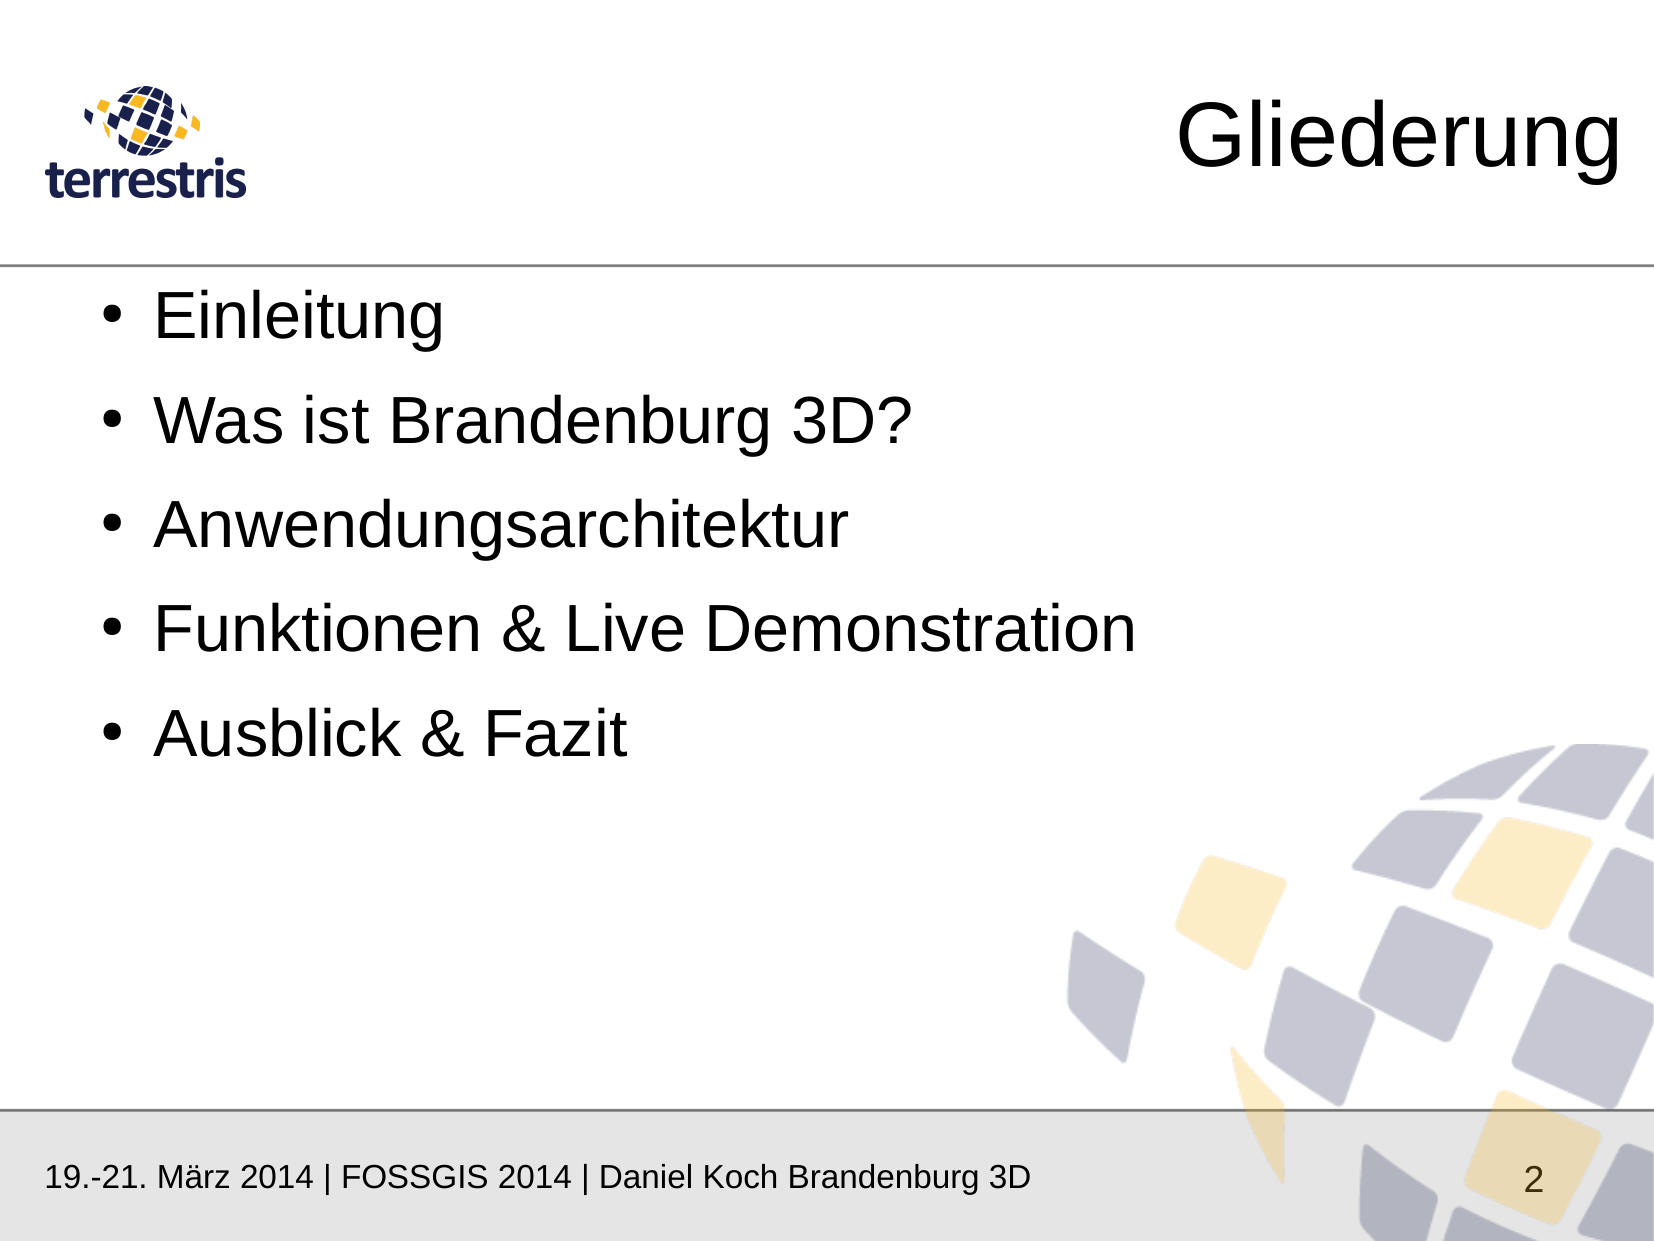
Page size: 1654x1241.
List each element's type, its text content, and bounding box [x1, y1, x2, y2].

picture [1037, 744, 1654, 1241]
title Gliederung [295, 31, 1624, 239]
picture [45, 86, 246, 198]
list Einleitung Was ist Brandenburg 3D? Anwendungsarchitektur Funktionen & Live Demonstration Ausblick & Fazit [82, 278, 1571, 1097]
